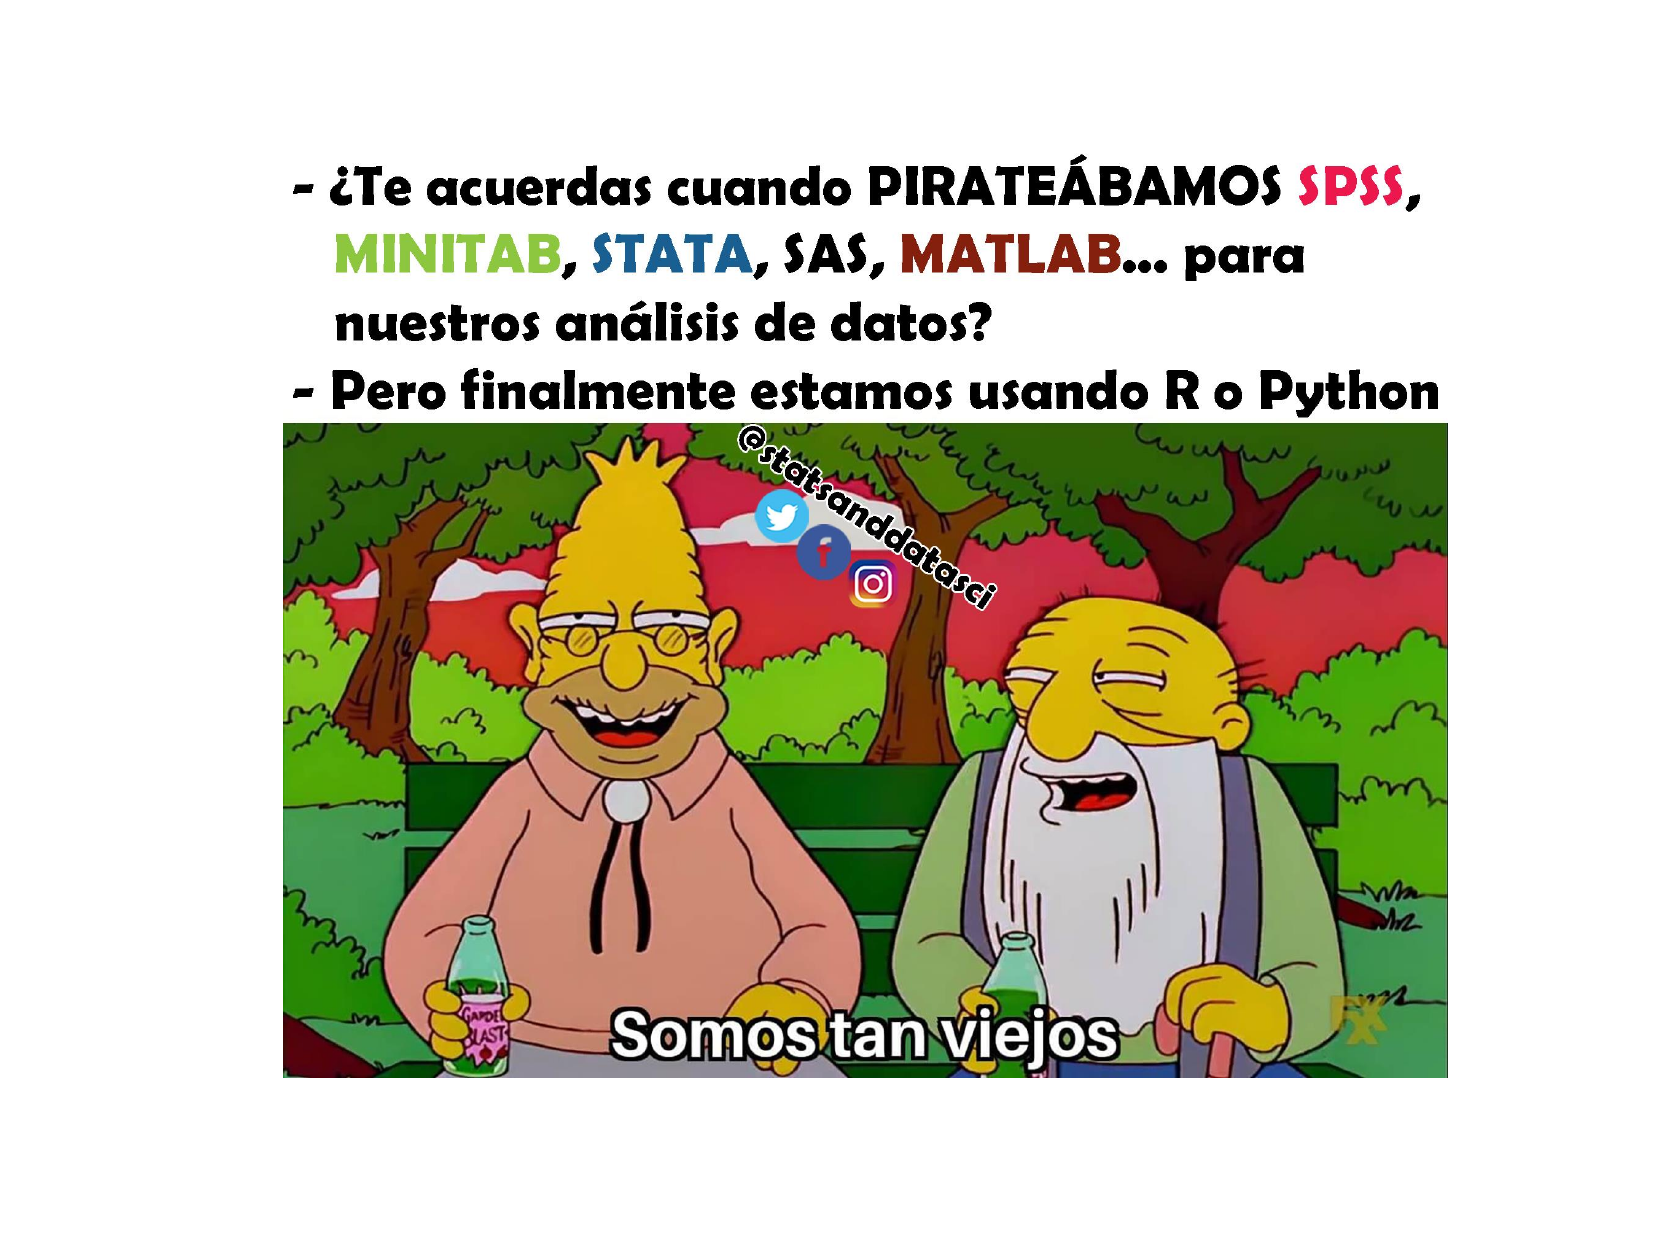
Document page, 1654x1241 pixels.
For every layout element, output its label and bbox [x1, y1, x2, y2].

picture [283, 153, 1448, 1078]
